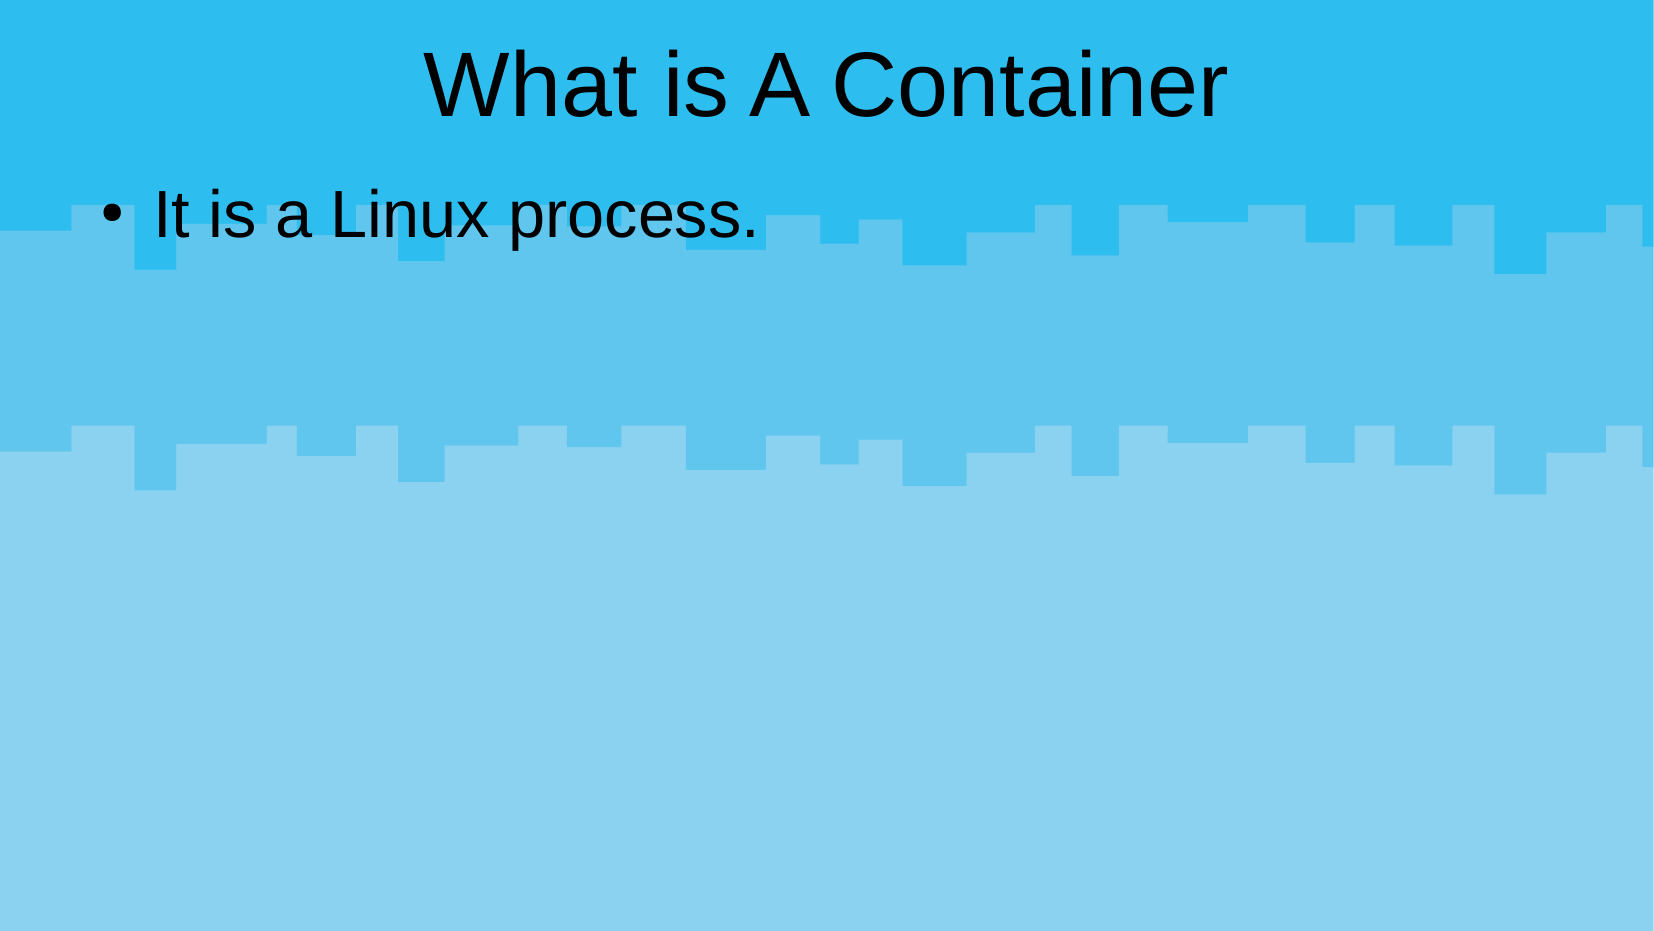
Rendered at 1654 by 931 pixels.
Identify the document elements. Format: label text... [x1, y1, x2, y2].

picture [0, 0, 1654, 931]
title What is A Container [82, 7, 1571, 163]
list It is a Linux process. [82, 177, 1571, 827]
